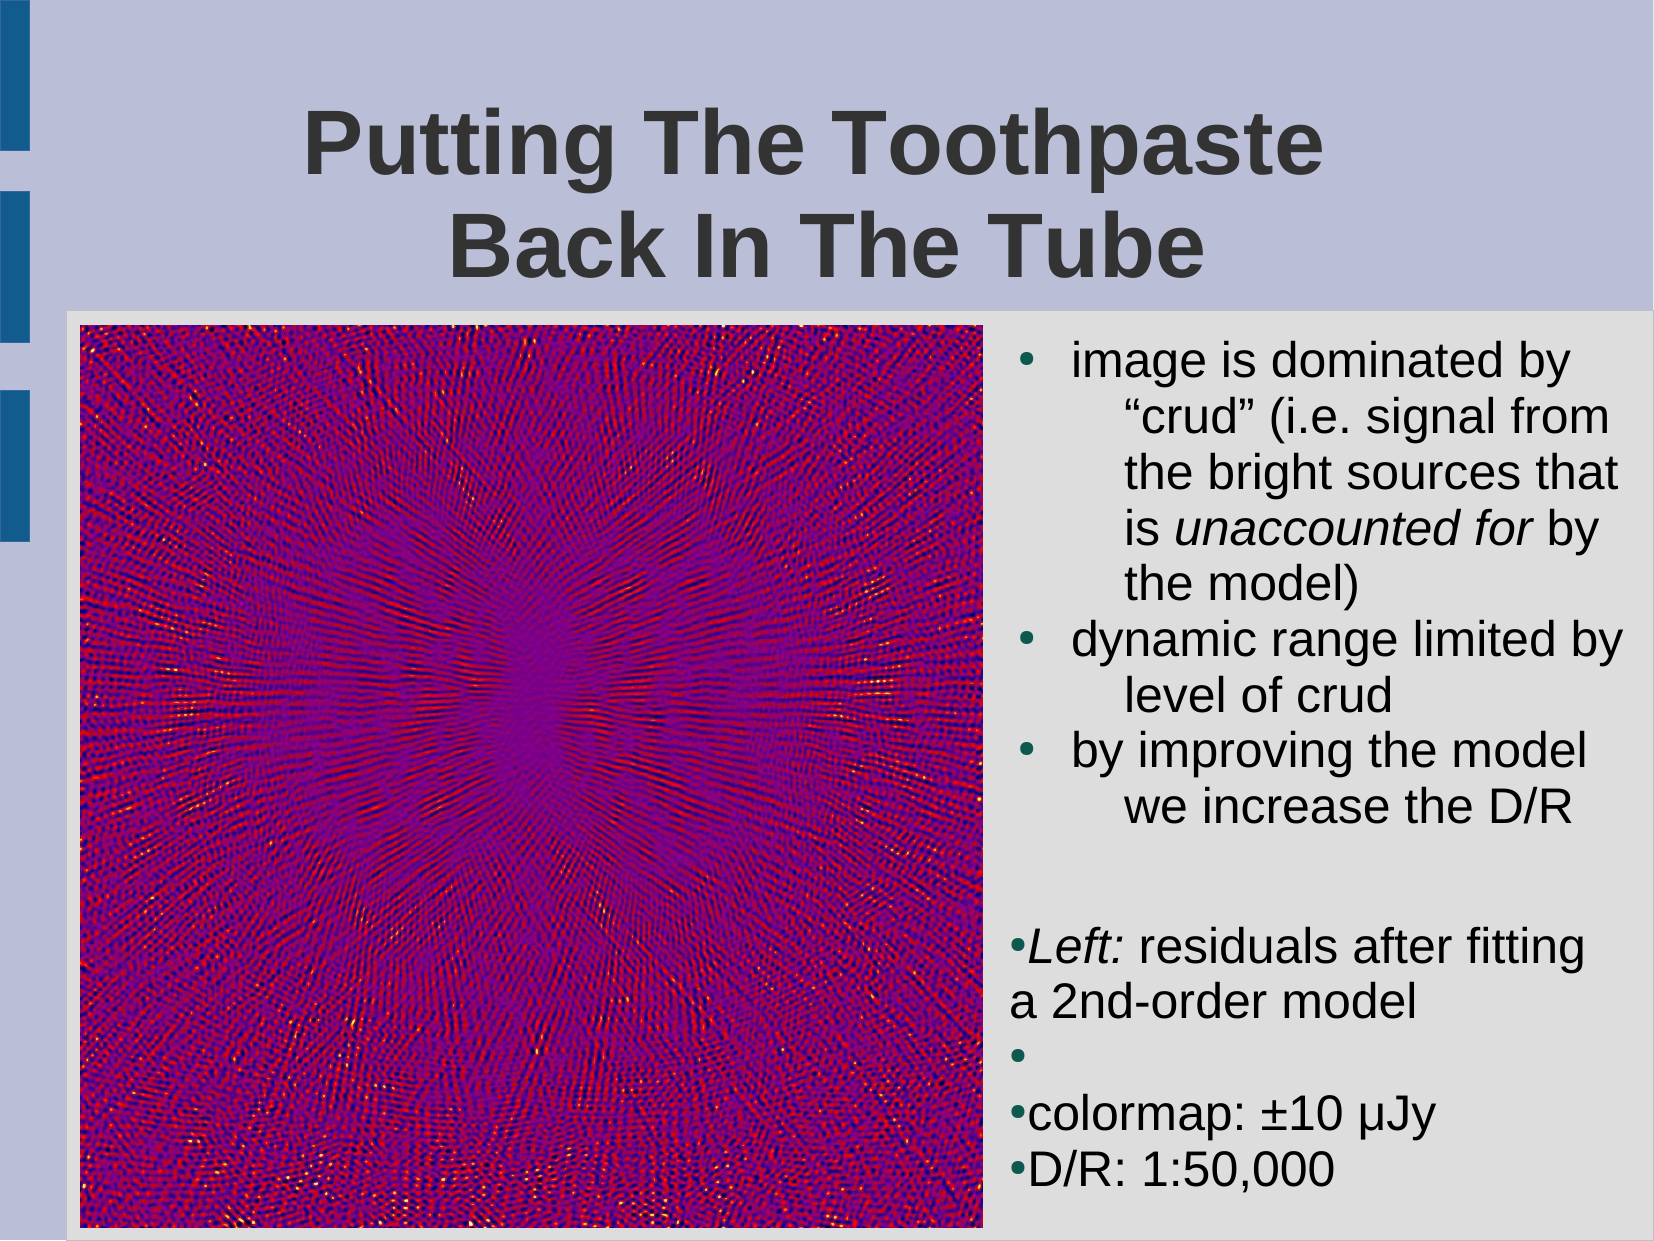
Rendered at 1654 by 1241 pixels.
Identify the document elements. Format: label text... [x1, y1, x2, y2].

list image is dominated by “crud” (i.e. signal from the bright sources that is unaccounted for by the model) dynamic range limited by level of crud by improving the model we increase the D/R [982, 332, 1627, 835]
list Left: residuals after fitting a 2nd-order model colormap: ±10 μJy D/R: 1:50,000 [1009, 918, 1600, 1211]
picture [80, 325, 983, 1228]
title Putting The Toothpaste Back In The Tube [121, 91, 1534, 299]
